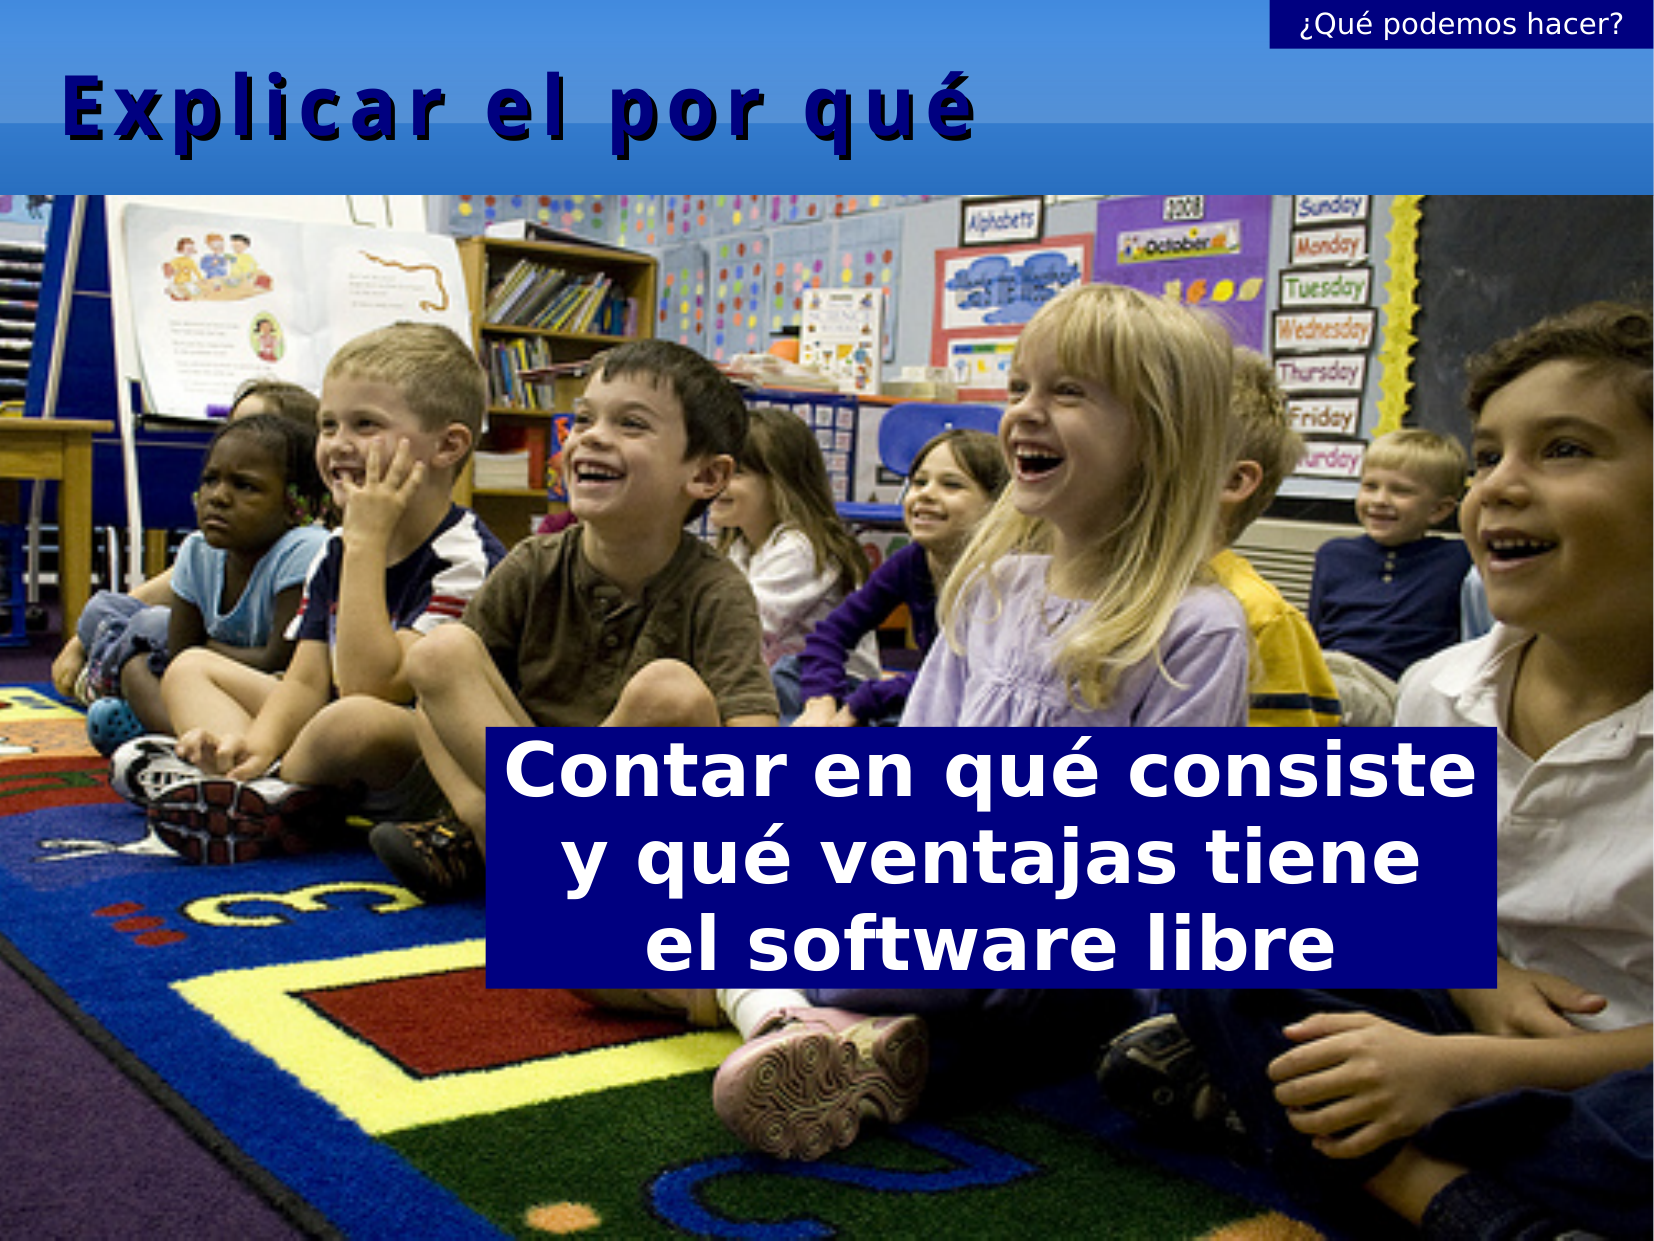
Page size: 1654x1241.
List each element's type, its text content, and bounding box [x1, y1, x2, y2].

title Explicar el por qué [59, 29, 1654, 178]
text_box ¿Qué podemos hacer? [1269, 0, 1654, 48]
picture [0, 0, 1654, 1241]
list Contar en qué consiste y qué ventajas tiene el software libre [485, 726, 1498, 989]
